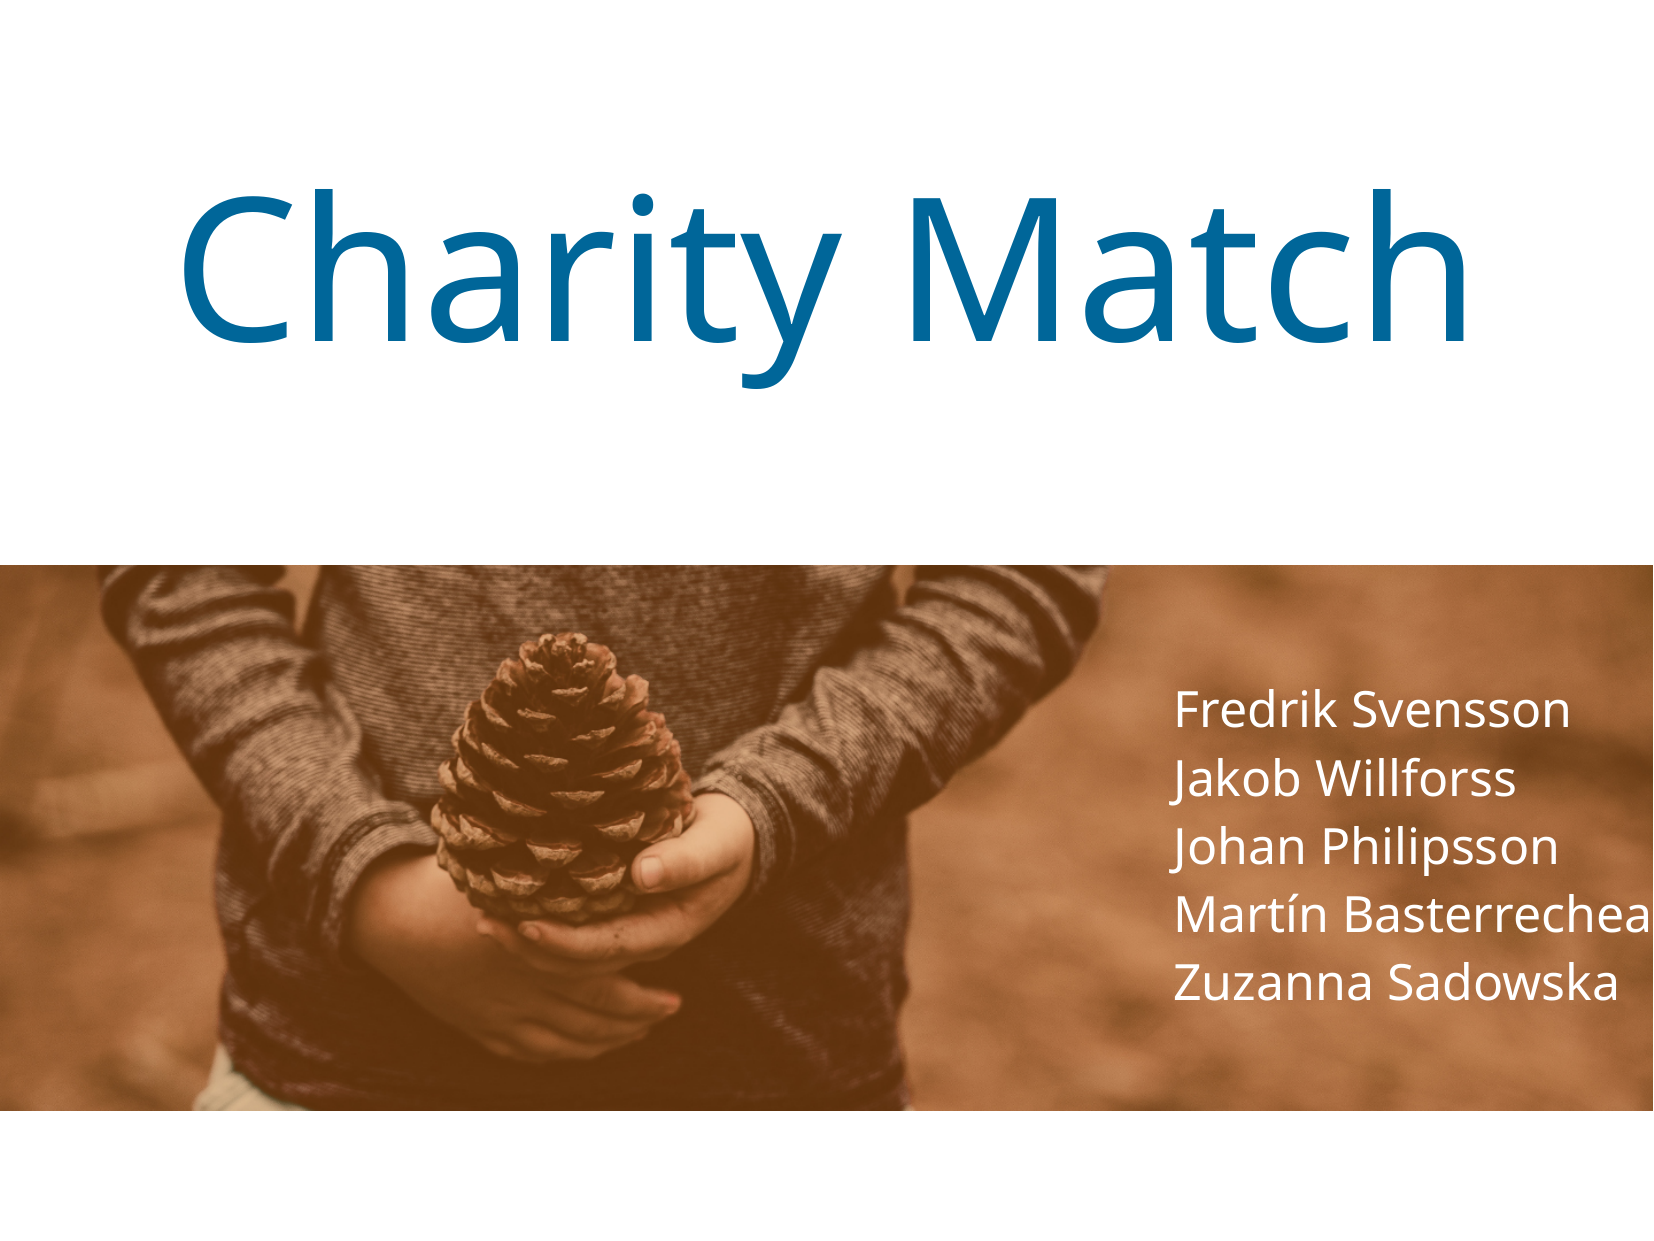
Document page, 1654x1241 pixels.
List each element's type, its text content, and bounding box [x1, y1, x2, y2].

picture [0, 565, 1653, 1111]
subtitle Fredrik Svensson Jakob Willforss Johan Philipsson Martín Basterrechea Zuzanna Sadowska [1173, 645, 1653, 1045]
title Charity Match [82, 131, 1571, 396]
